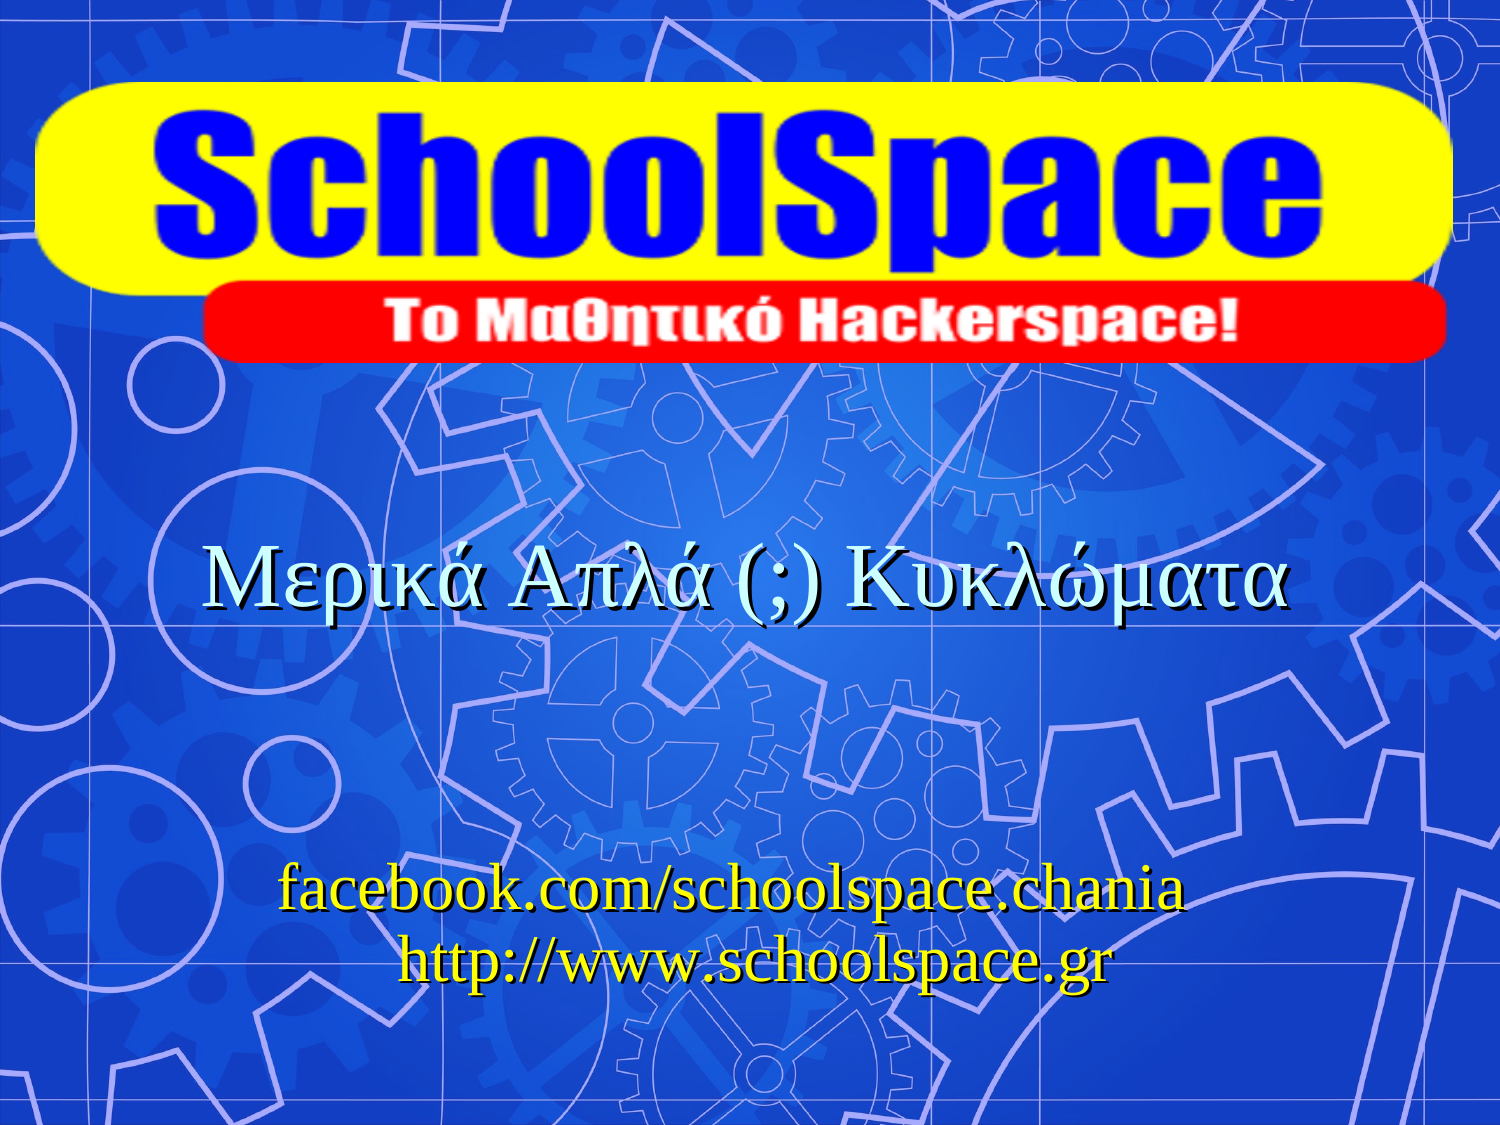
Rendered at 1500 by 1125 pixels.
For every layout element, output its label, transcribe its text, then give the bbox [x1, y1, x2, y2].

title http://www.schoolspace.gr [70, 833, 1441, 1075]
title Μερικά Απλά (;) Κυκλώματα [42, 437, 1449, 703]
title facebook.com/schoolspace.chania [47, 762, 1417, 1004]
picture [35, 82, 1453, 363]
